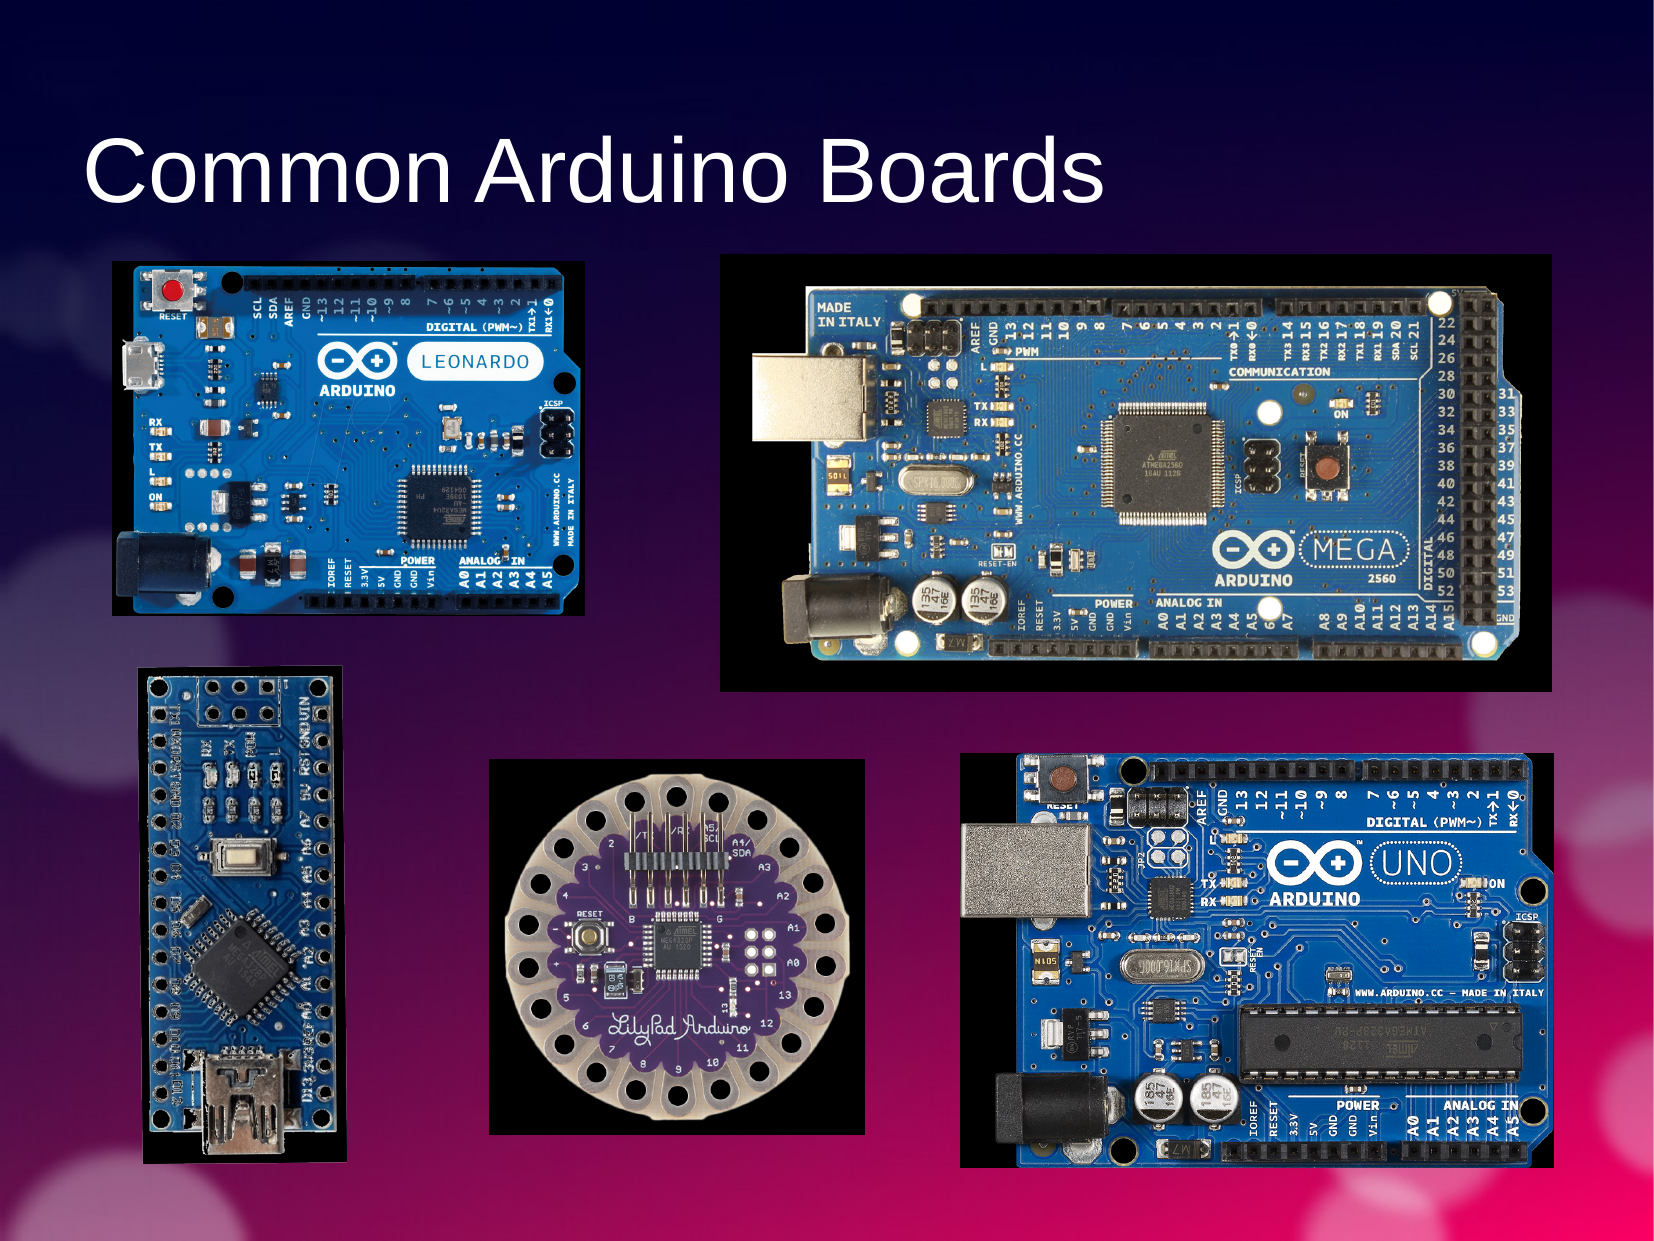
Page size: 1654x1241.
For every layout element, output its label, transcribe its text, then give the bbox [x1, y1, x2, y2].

title Common Arduino Boards [82, 68, 1571, 274]
picture [0, 0, 1654, 1241]
